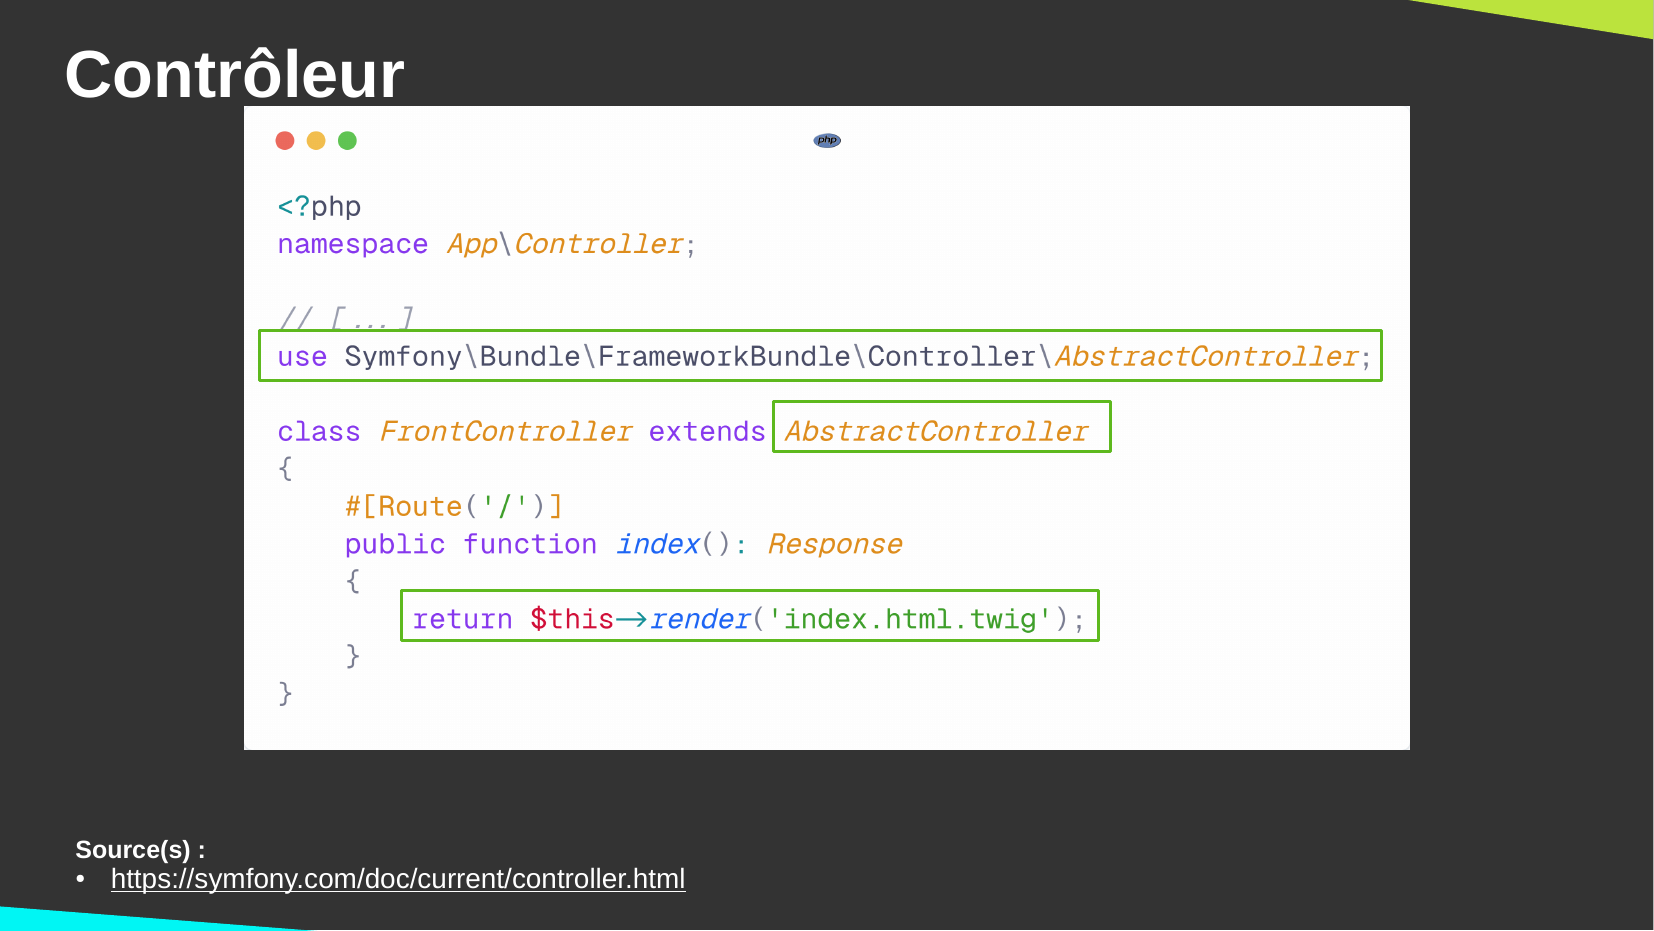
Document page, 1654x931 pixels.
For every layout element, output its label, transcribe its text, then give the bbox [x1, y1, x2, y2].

text_box Source(s) : https://symfony.com/doc/current/controller.html [60, 826, 1546, 903]
text_box [1408, 0, 1654, 40]
title Contrôleur [64, 37, 1365, 113]
text_box [0, 906, 318, 931]
picture [244, 106, 1410, 751]
